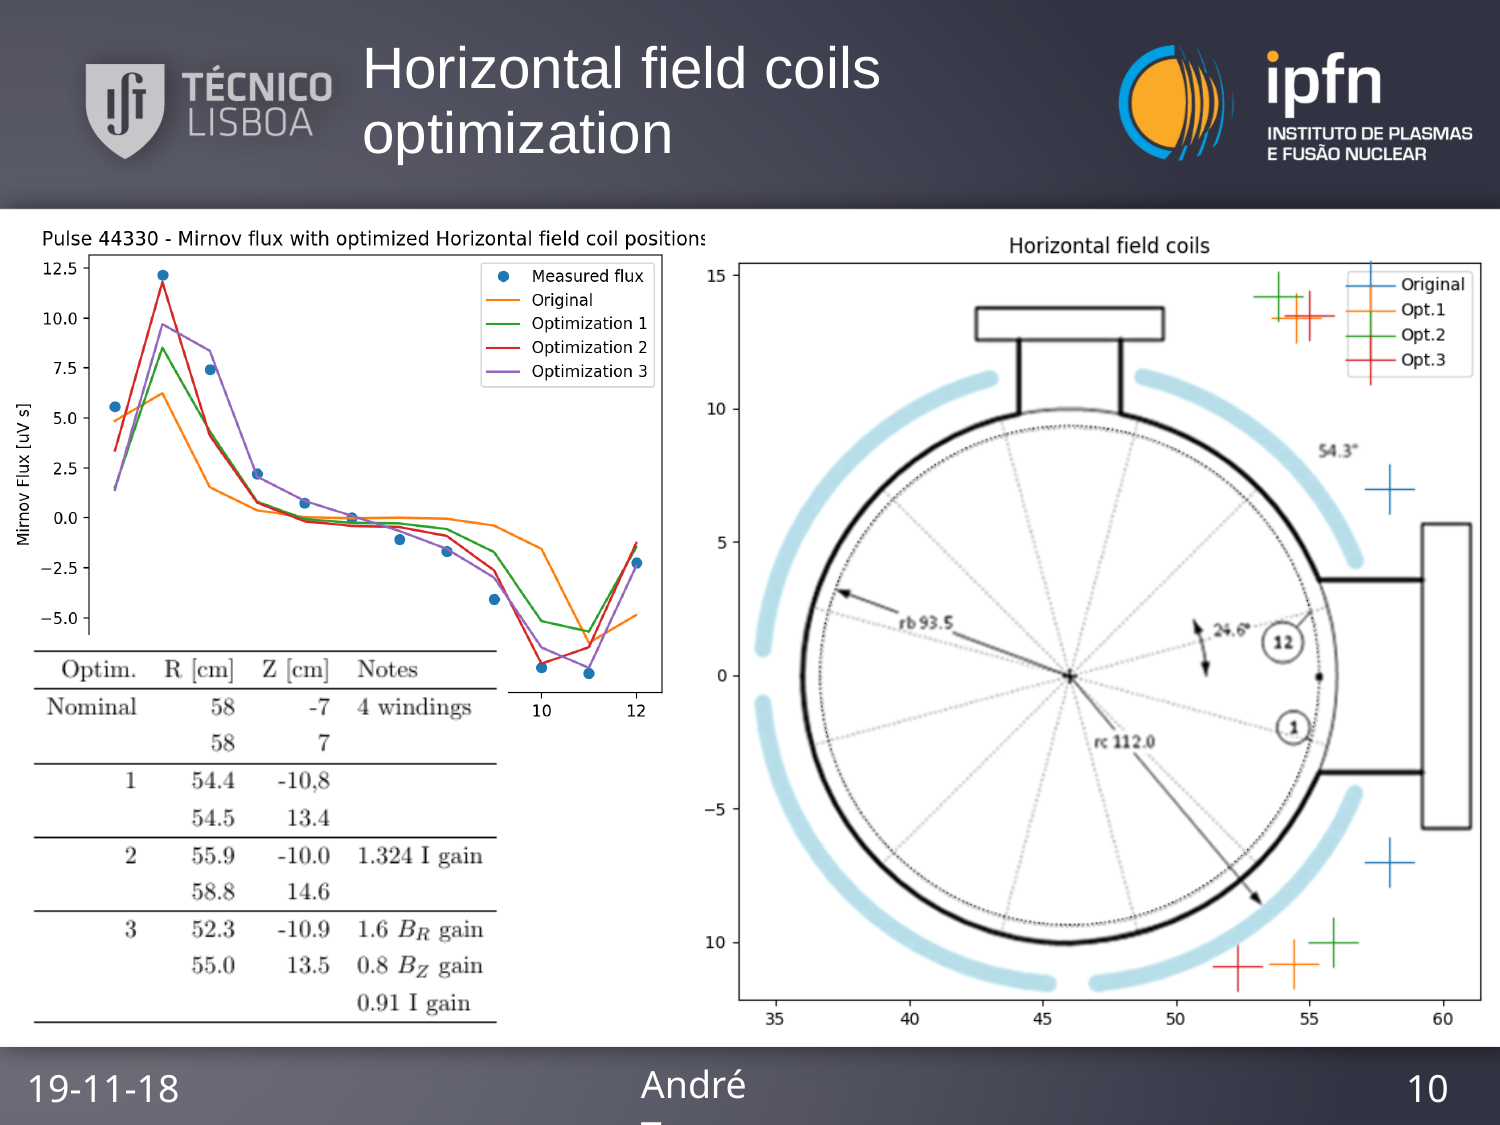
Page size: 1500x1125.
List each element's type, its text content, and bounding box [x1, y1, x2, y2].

title Horizontal field coils optimization [362, 23, 1087, 178]
picture [0, 0, 1500, 1125]
